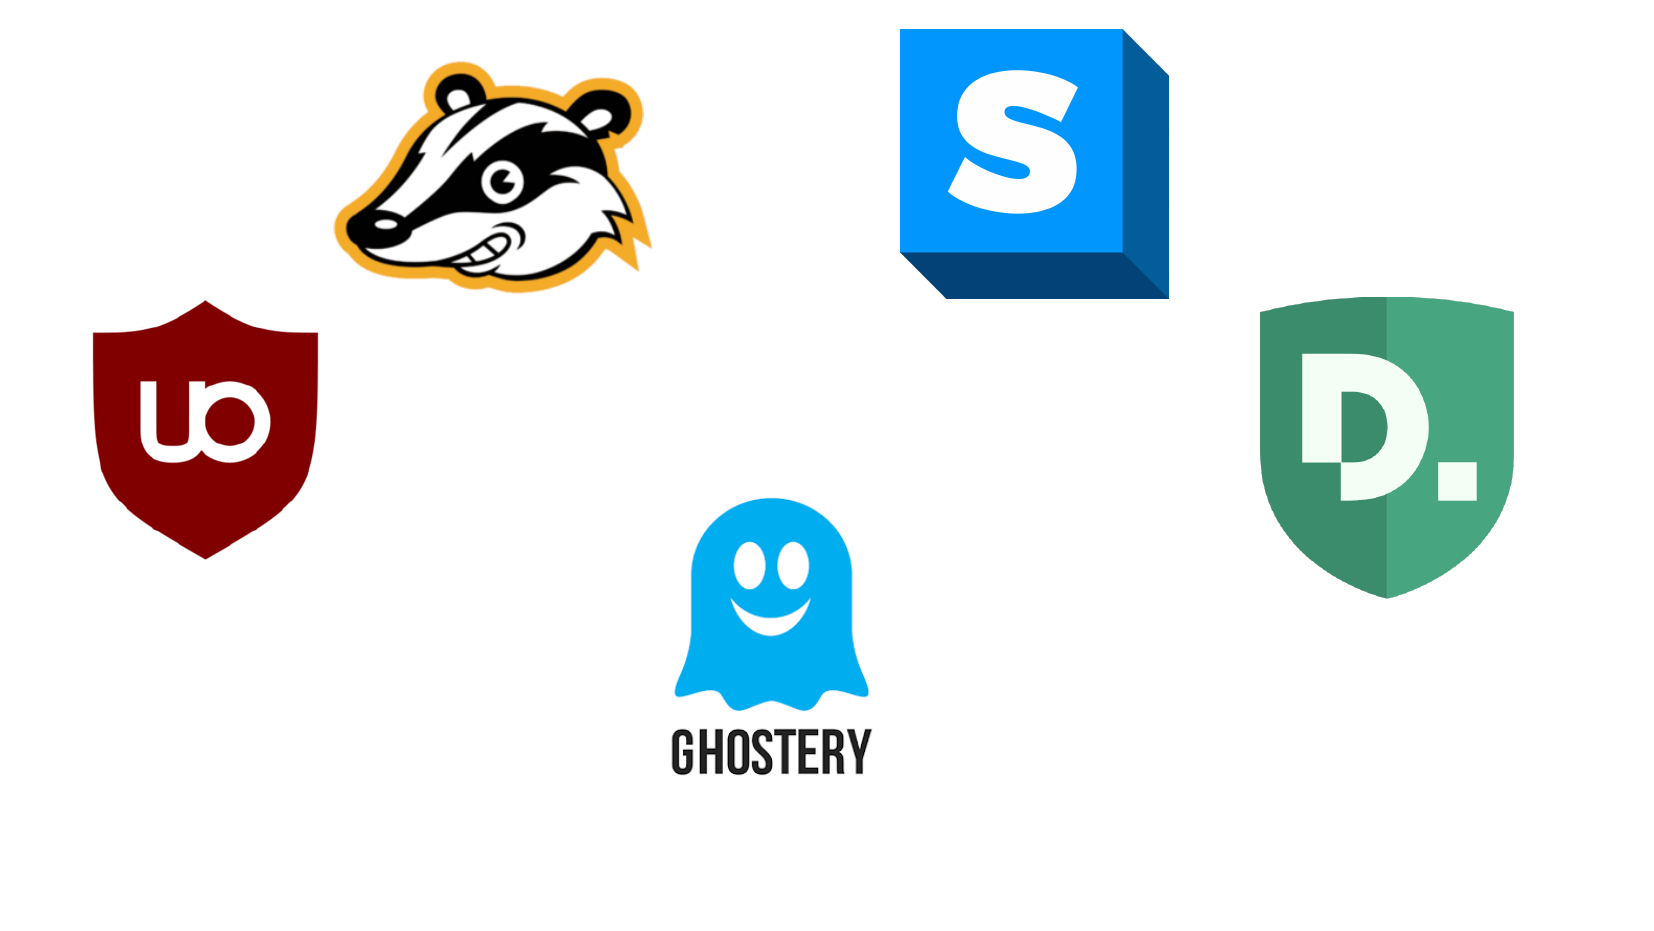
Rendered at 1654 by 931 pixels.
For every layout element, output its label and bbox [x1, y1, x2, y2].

picture [615, 479, 929, 794]
picture [75, 299, 335, 560]
picture [330, 59, 653, 295]
picture [1260, 297, 1514, 599]
picture [900, 29, 1169, 299]
